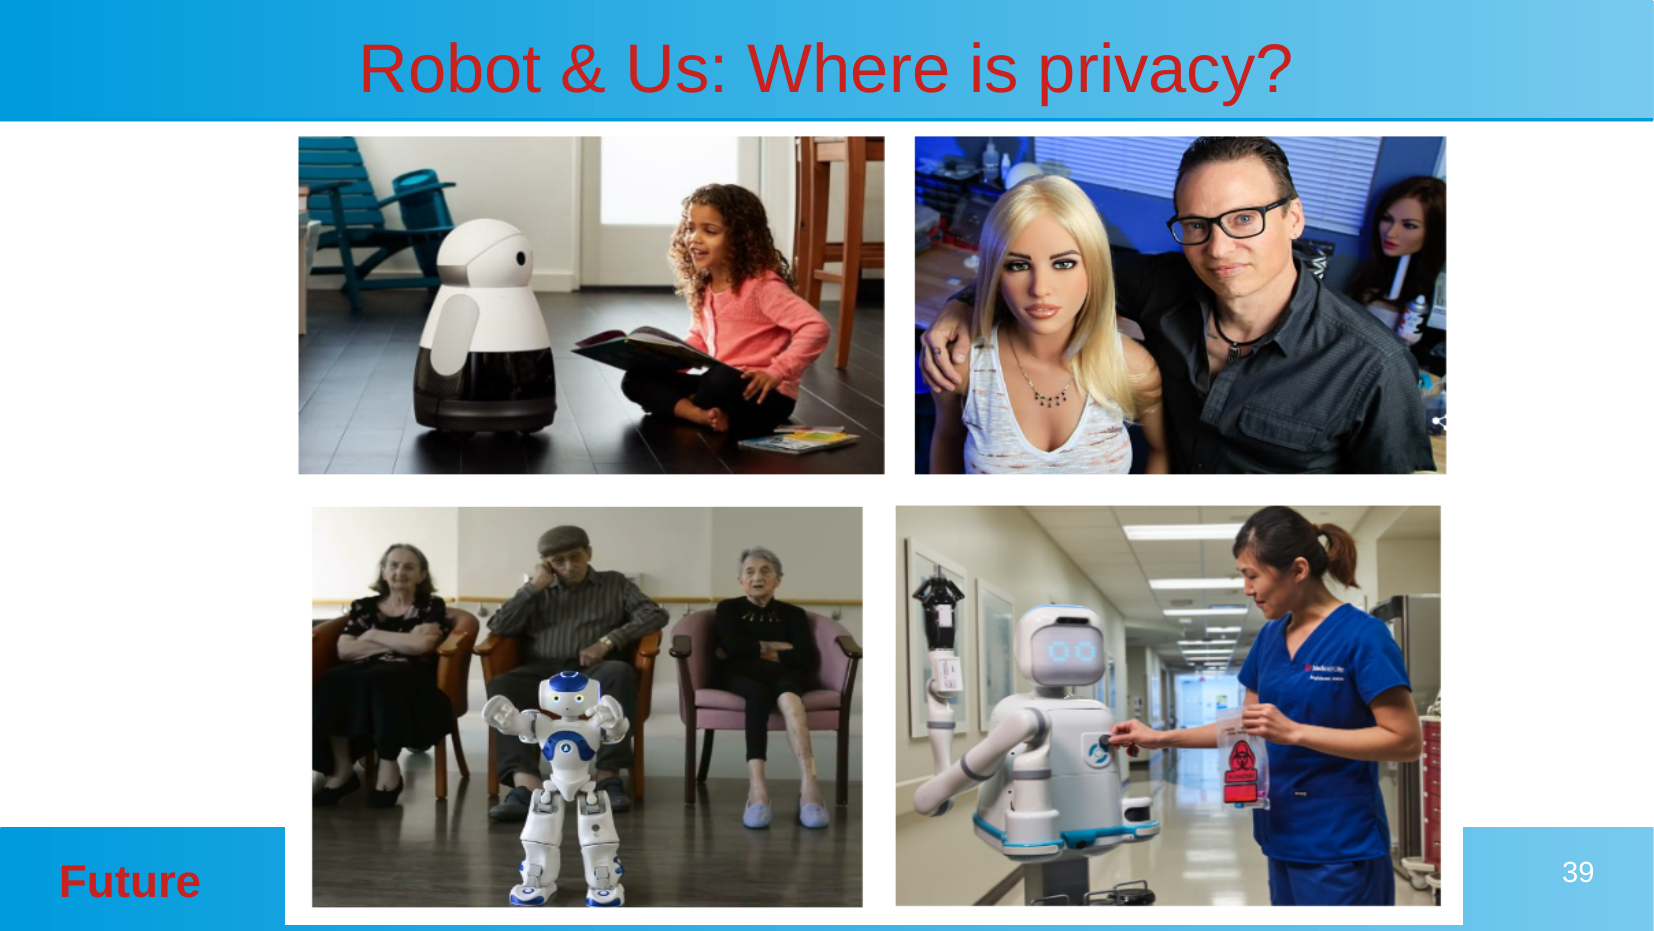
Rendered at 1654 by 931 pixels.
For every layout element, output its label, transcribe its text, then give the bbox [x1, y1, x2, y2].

picture [285, 124, 1463, 925]
title Robot & Us: Where is privacy? [59, 29, 1595, 108]
